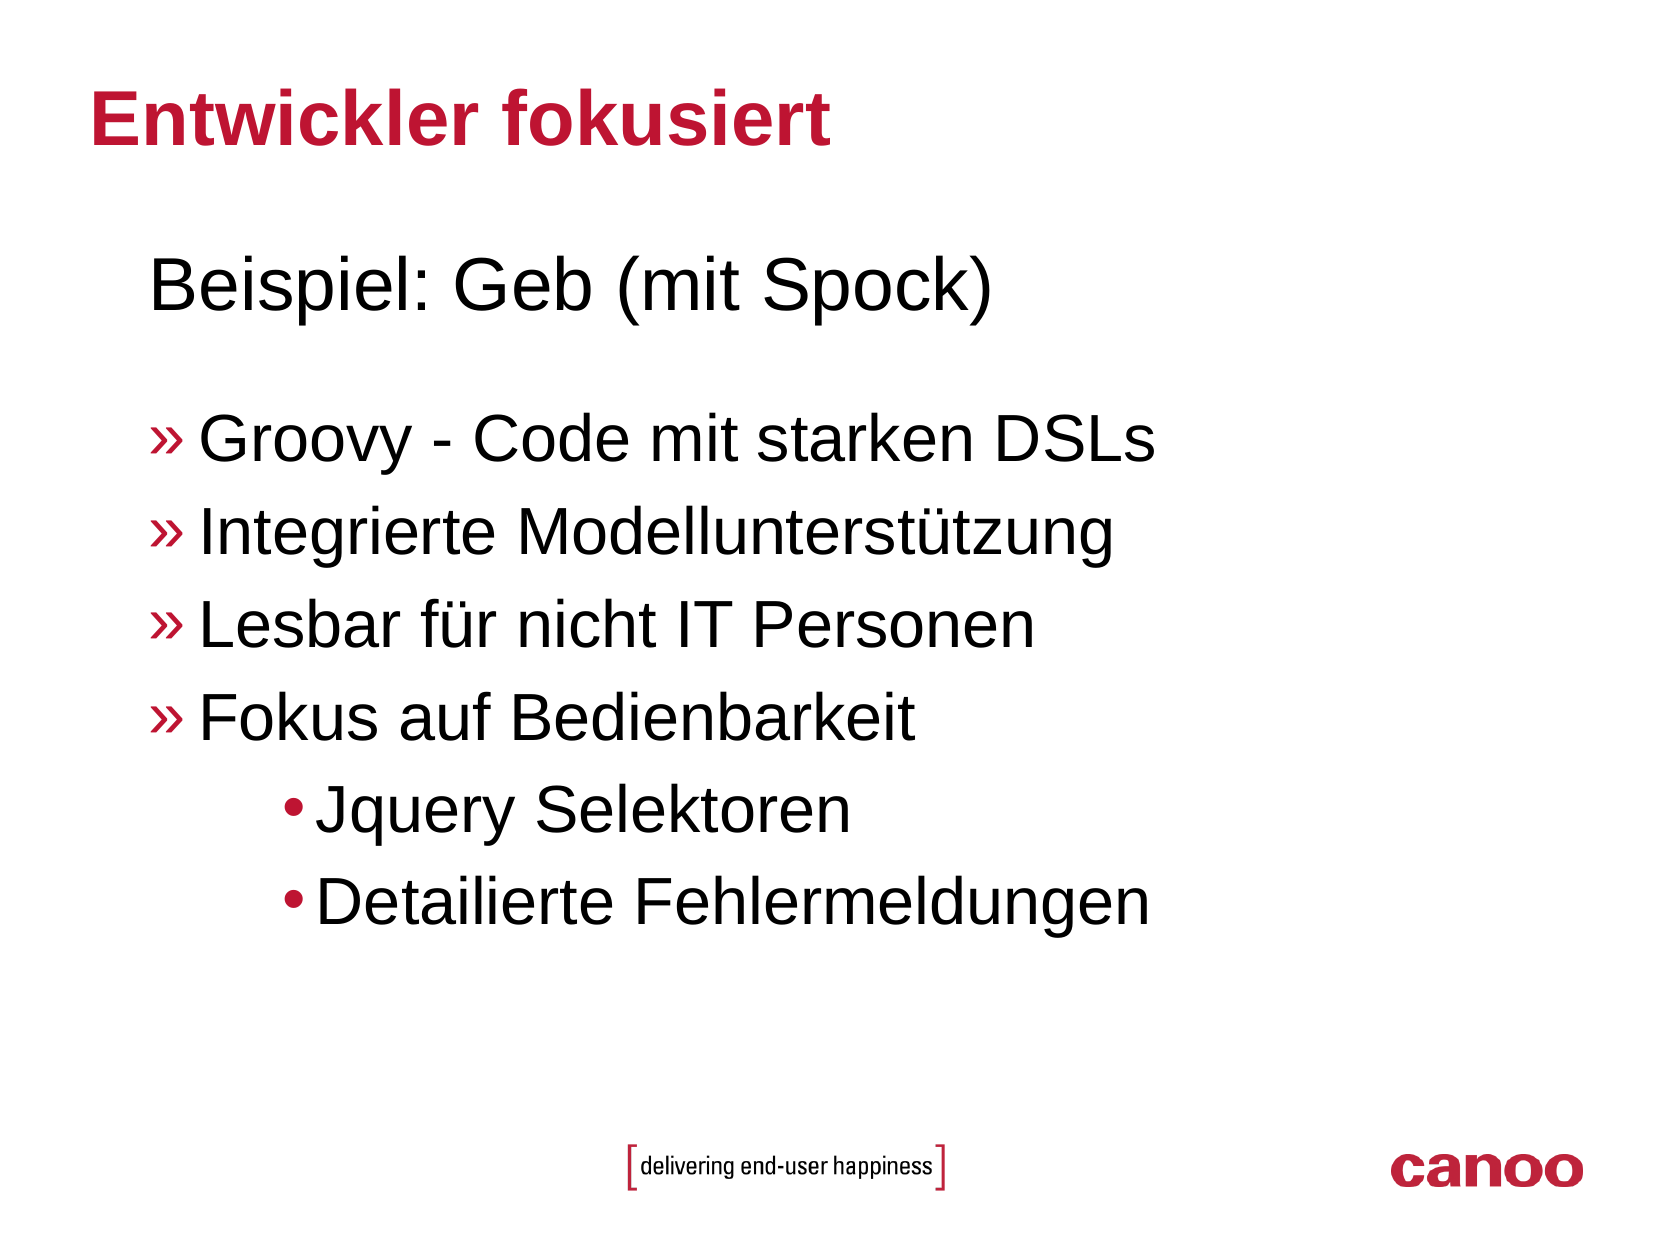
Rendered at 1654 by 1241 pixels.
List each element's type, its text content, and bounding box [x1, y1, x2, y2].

list Groovy - Code mit starken DSLs Integrierte Modellunterstützung Lesbar für nicht IT Personen Fokus auf Bedienbarkeit Jquery Selektoren Detailierte Fehlermeldungen [134, 387, 1546, 947]
picture [1391, 1154, 1583, 1187]
picture [621, 1140, 951, 1194]
title Entwickler fokusiert [75, 60, 1591, 181]
list Beispiel: Geb (mit Spock) [134, 227, 1546, 343]
